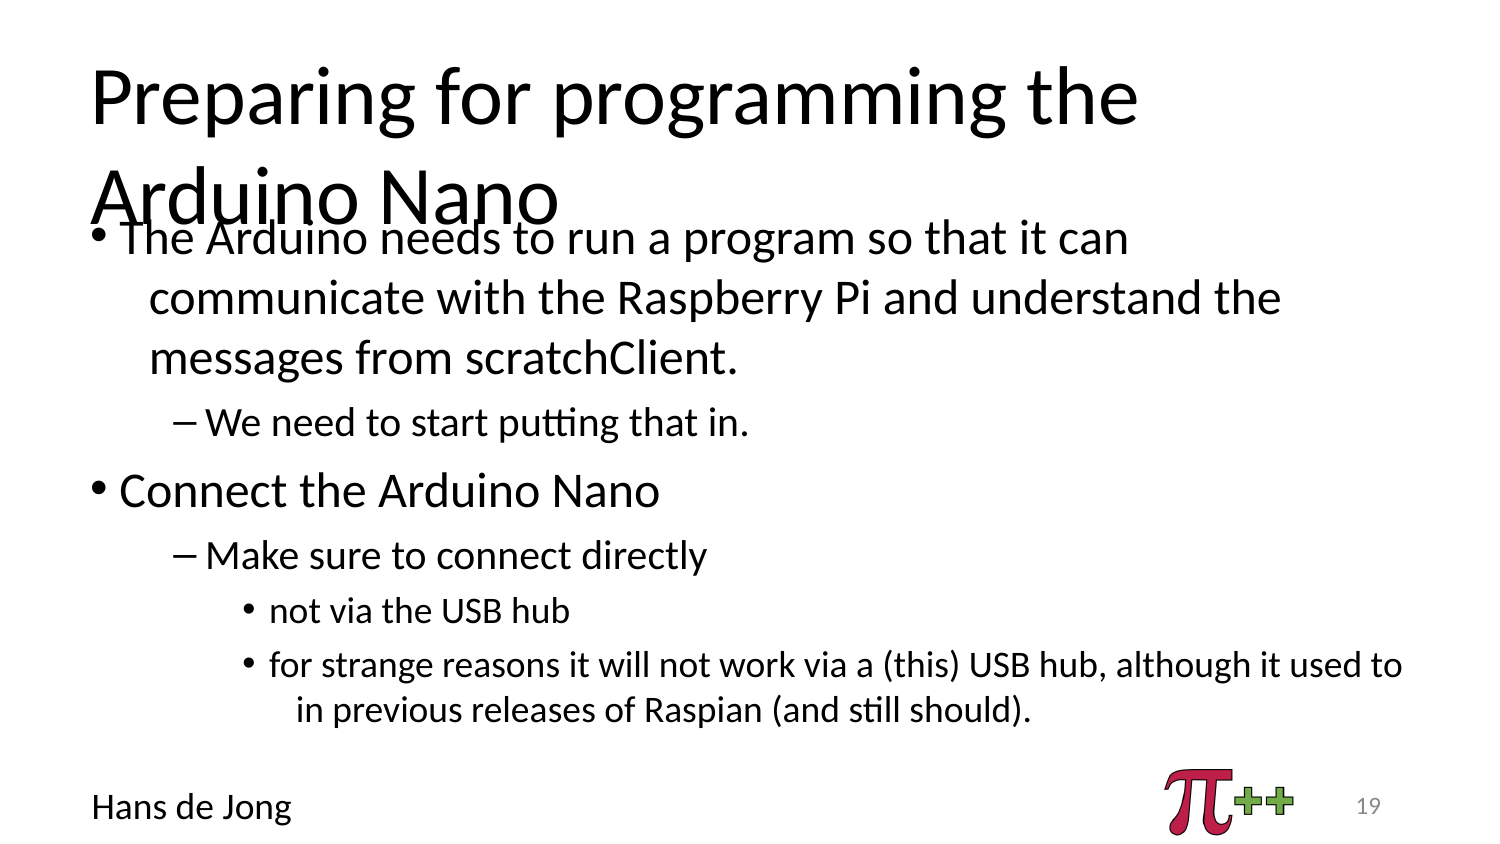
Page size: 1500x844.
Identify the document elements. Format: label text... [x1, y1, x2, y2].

list The Arduino needs to run a program so that it can communicate with the Raspberry Pi and understand the messages from scratchClient. We need to start putting that in. Connect the Arduino Nano Make sure to connect directly not via the USB hub for strange reasons it will not work via a (this) USB hub, although it used to in previous releases of Raspian (and still should). [75, 196, 1426, 754]
title Preparing for programming the Arduino Nano [75, 33, 1426, 175]
text_box 19 [1340, 782, 1426, 827]
